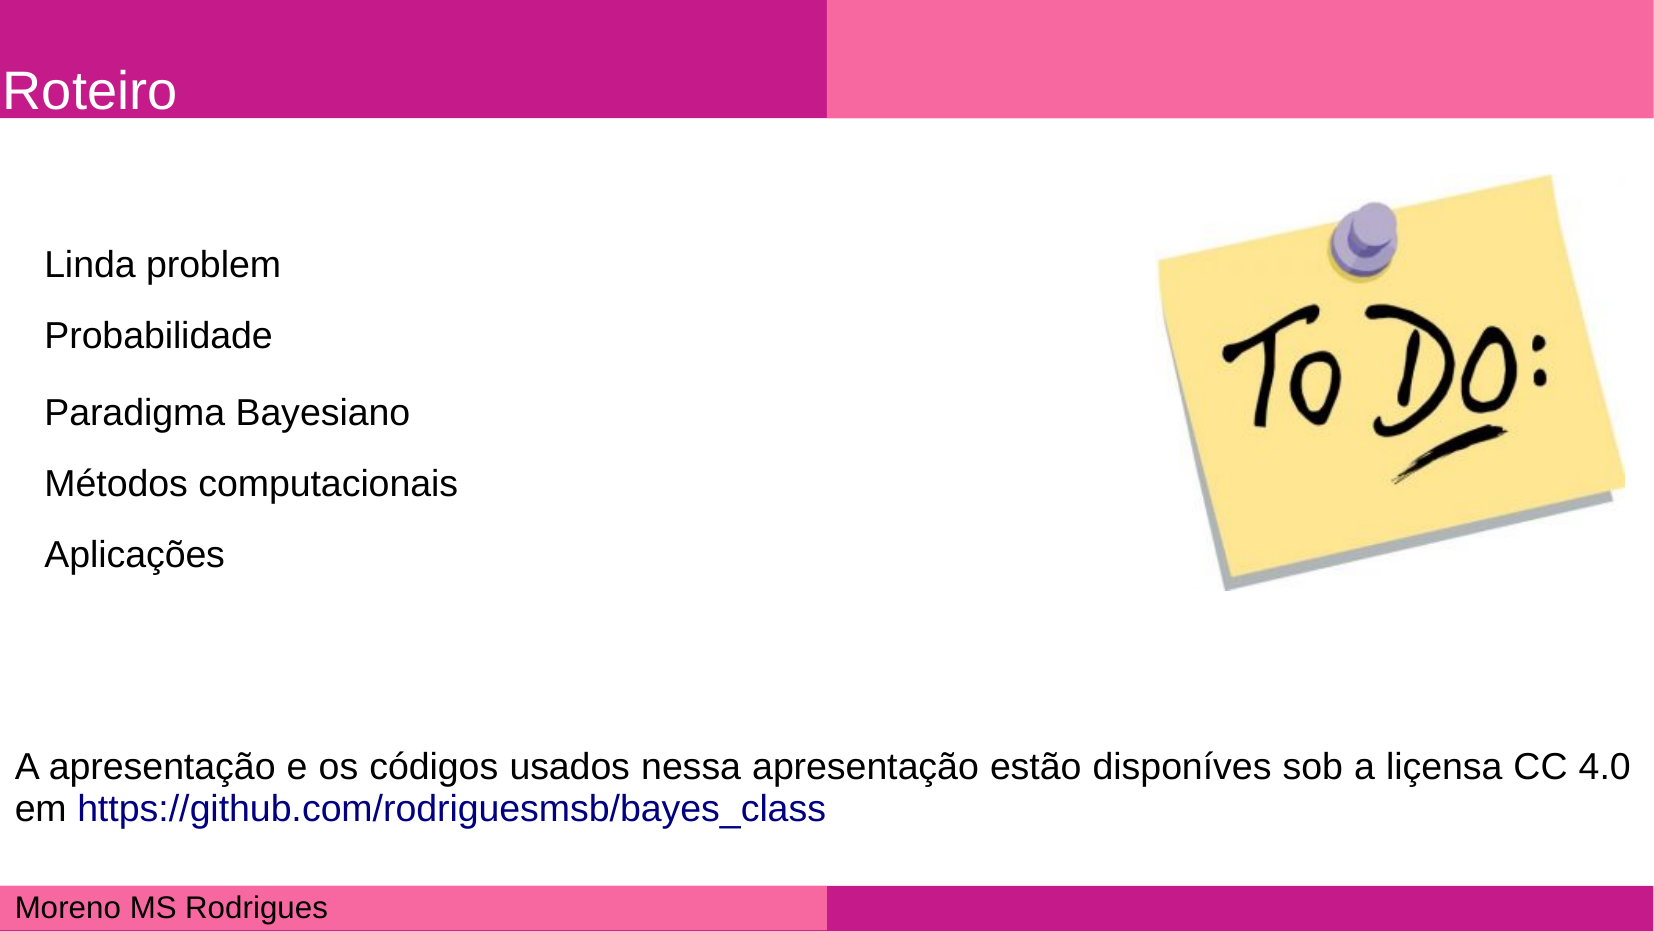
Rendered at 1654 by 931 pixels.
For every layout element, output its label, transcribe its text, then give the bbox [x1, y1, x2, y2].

text_box [0, 0, 1654, 119]
text_box Aplicações [29, 525, 945, 585]
picture [1155, 174, 1625, 591]
text_box A apresentação e os códigos usados nessa apresentação estão disponíves sob a liçensa CC 4.0 em https://github.com/rodriguesmsb/bayes_class [0, 738, 1654, 837]
text_box Moreno MS Rodrigues [0, 882, 404, 931]
text_box [404, 885, 1654, 931]
text_box Probabilidade [29, 307, 945, 367]
text_box Métodos computacionais [29, 454, 945, 514]
text_box Roteiro [0, 53, 393, 129]
text_box Paradigma Bayesiano [29, 383, 945, 443]
text_box Linda problem [29, 236, 945, 296]
